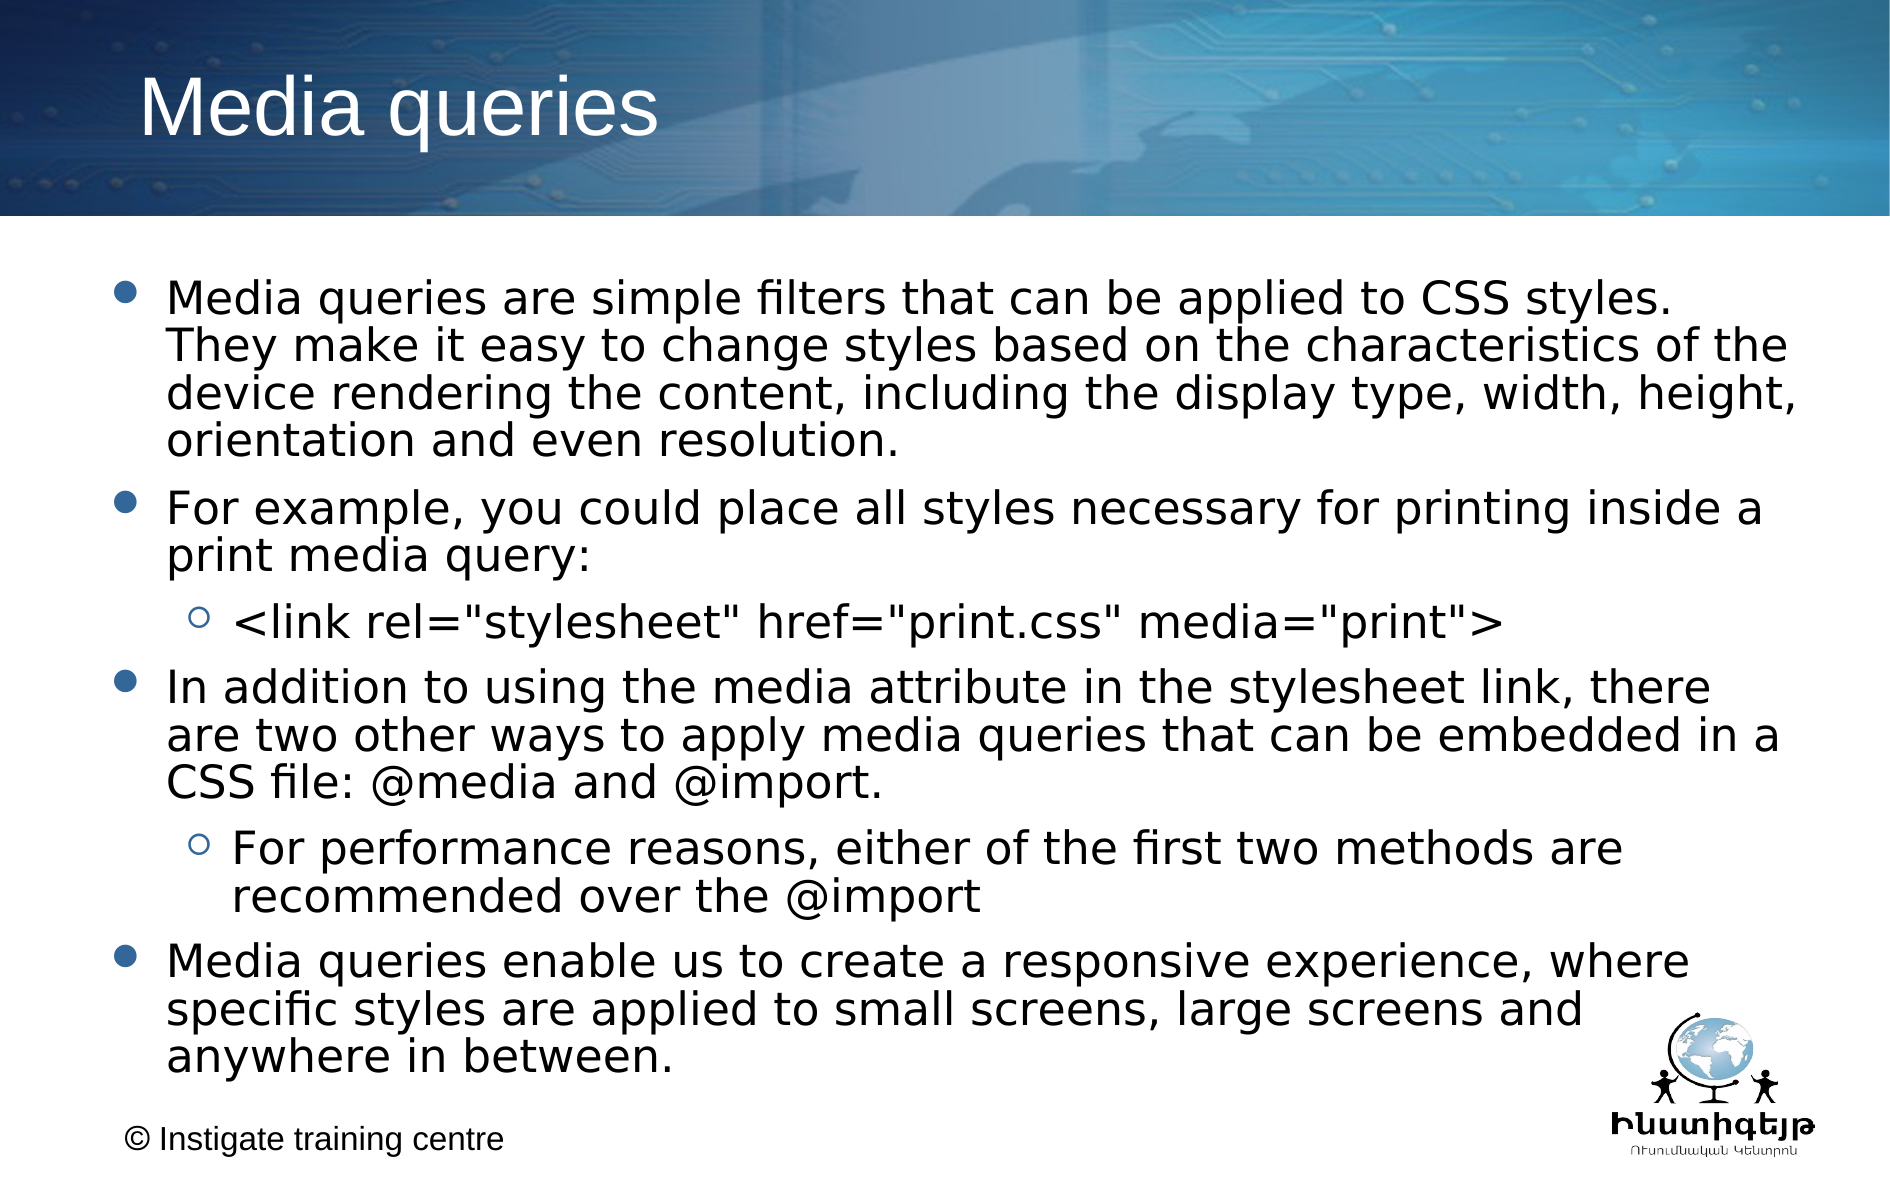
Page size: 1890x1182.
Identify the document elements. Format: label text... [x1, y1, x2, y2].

list Media queries are simple filters that can be applied to CSS styles. They make it easy to change styles based on the characteristics of the device rendering the content, including the display type, width, height, orientation and even resolution. For example, you could place all styles necessary for printing inside a print media query: <link rel="stylesheet" href="print.css" media="print"> In addition to using the media attribute in the stylesheet link, there are two other ways to apply media queries that can be embedded in a CSS file: @media and @import. For performance reasons, either of the first two methods are recommended over the @import Media queries enable us to create a responsive experience, where specific styles are applied to small screens, large screens and anywhere in between. [110, 276, 1801, 303]
picture [0, 0, 1890, 216]
picture [1612, 1012, 1815, 1157]
